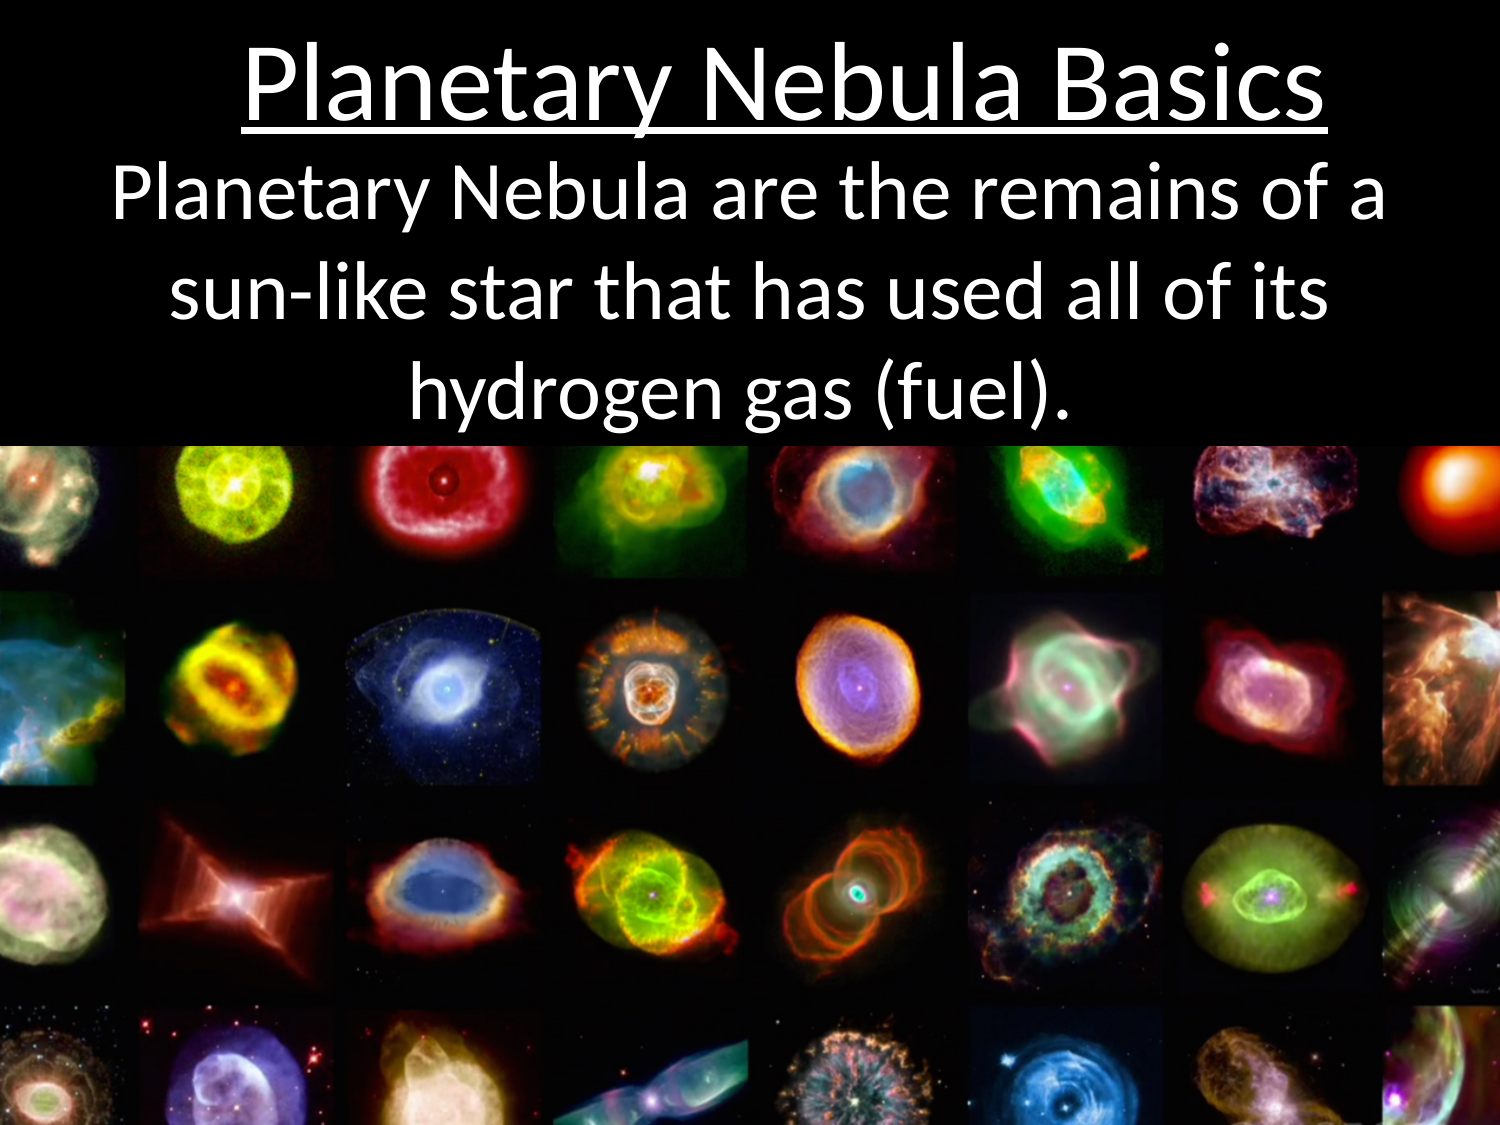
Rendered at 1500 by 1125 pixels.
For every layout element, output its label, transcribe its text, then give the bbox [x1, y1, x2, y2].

text_box Planetary Nebula are the remains of a sun-like star that has used all of its hydrogen gas (fuel). [32, 128, 1468, 447]
picture [0, 446, 1500, 1125]
text_box Planetary Nebula Basics [174, 0, 1394, 128]
